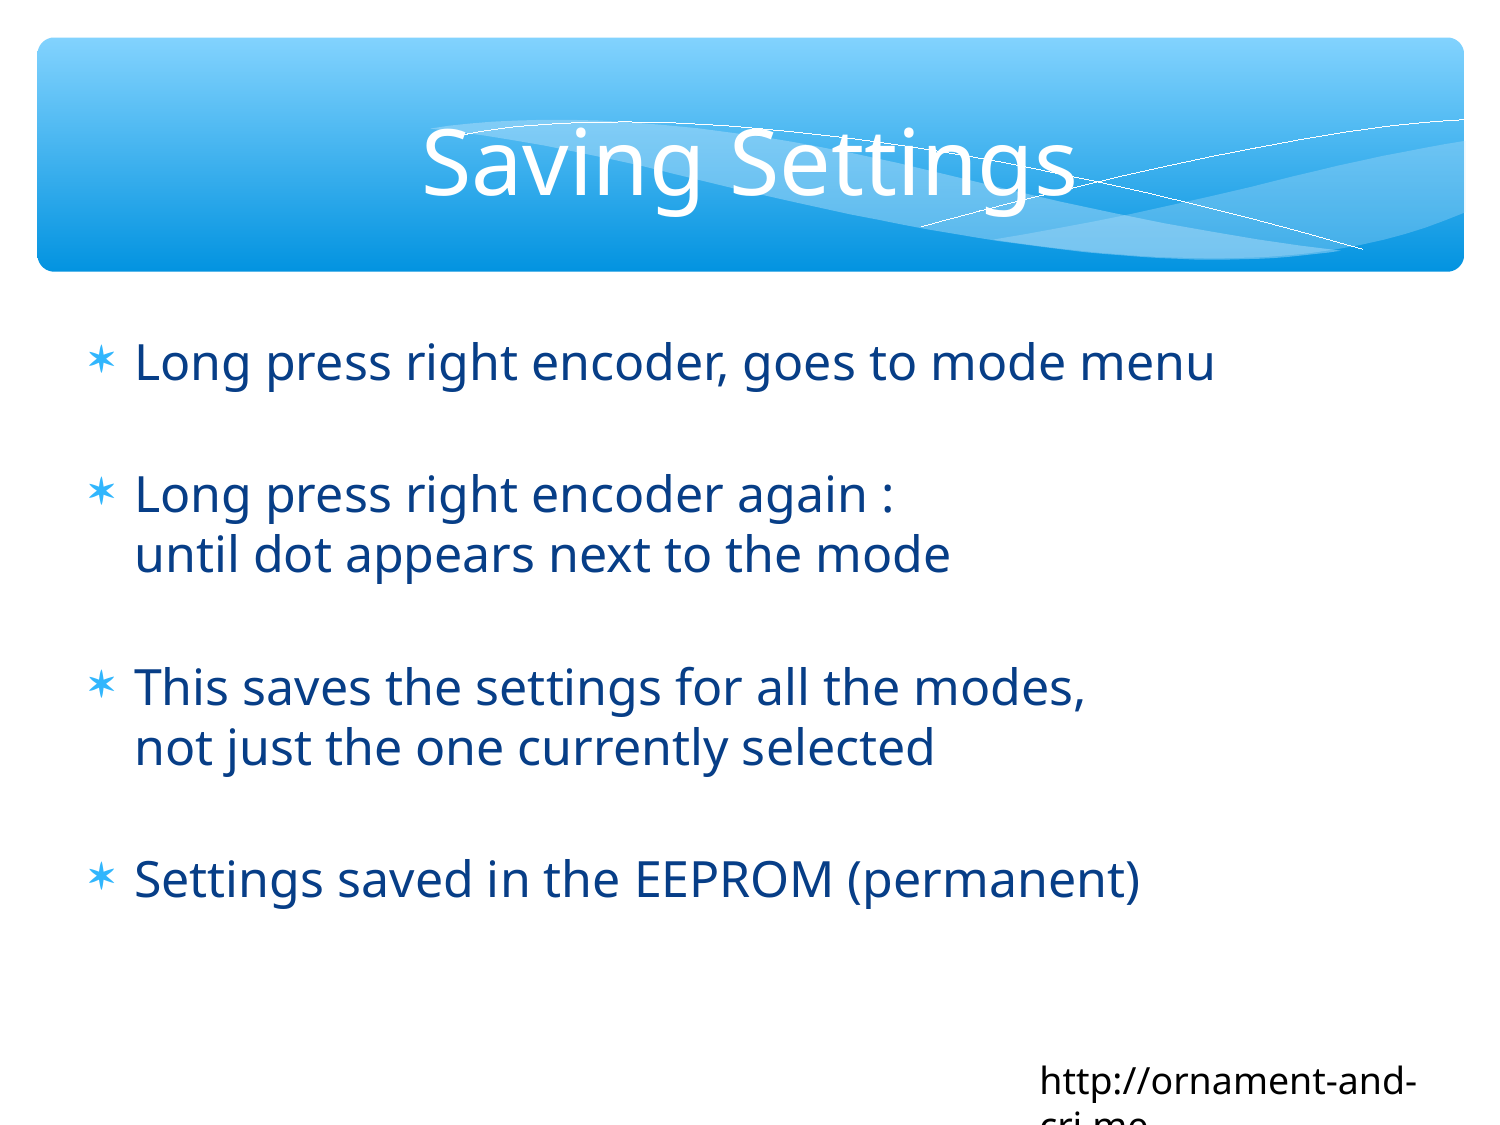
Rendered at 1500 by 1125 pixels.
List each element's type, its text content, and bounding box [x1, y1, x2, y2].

list Long press right encoder, goes to mode menu Long press right encoder again : until dot appears next to the mode This saves the settings for all the modes, not just the one currently selected Settings saved in the EEPROM (permanent) [74, 322, 1411, 1051]
text_box http://ornament-and-cri.me [1024, 1050, 1486, 1110]
title Saving Settings [75, 40, 1426, 276]
